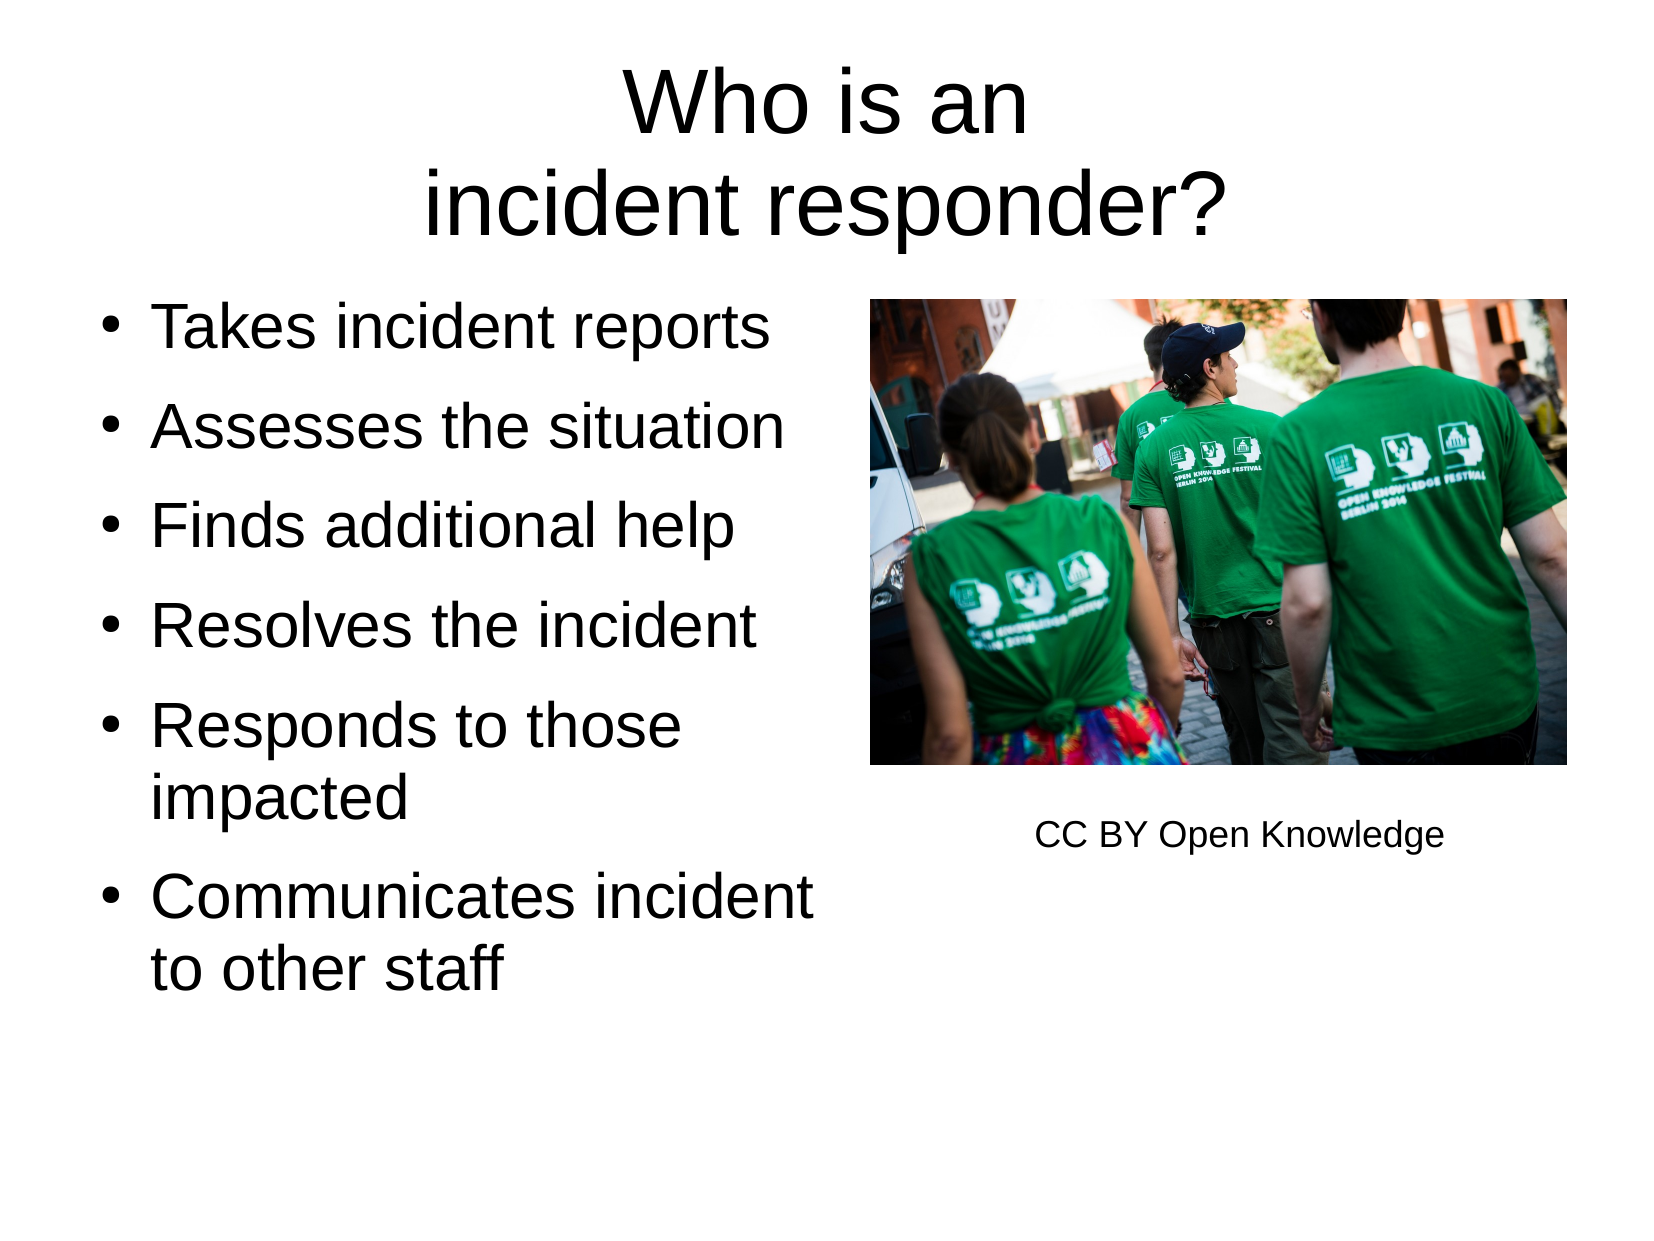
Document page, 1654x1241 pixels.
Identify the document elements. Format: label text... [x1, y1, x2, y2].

picture [870, 299, 1567, 766]
title Who is an incident responder? [82, 49, 1571, 257]
text_box CC BY Open Knowledge [1019, 806, 1461, 906]
picture [1152, 762, 1164, 766]
list Takes incident reports Assesses the situation Finds additional help Resolves the incident Responds to those impacted Communicates incident to other staff [82, 290, 871, 1010]
